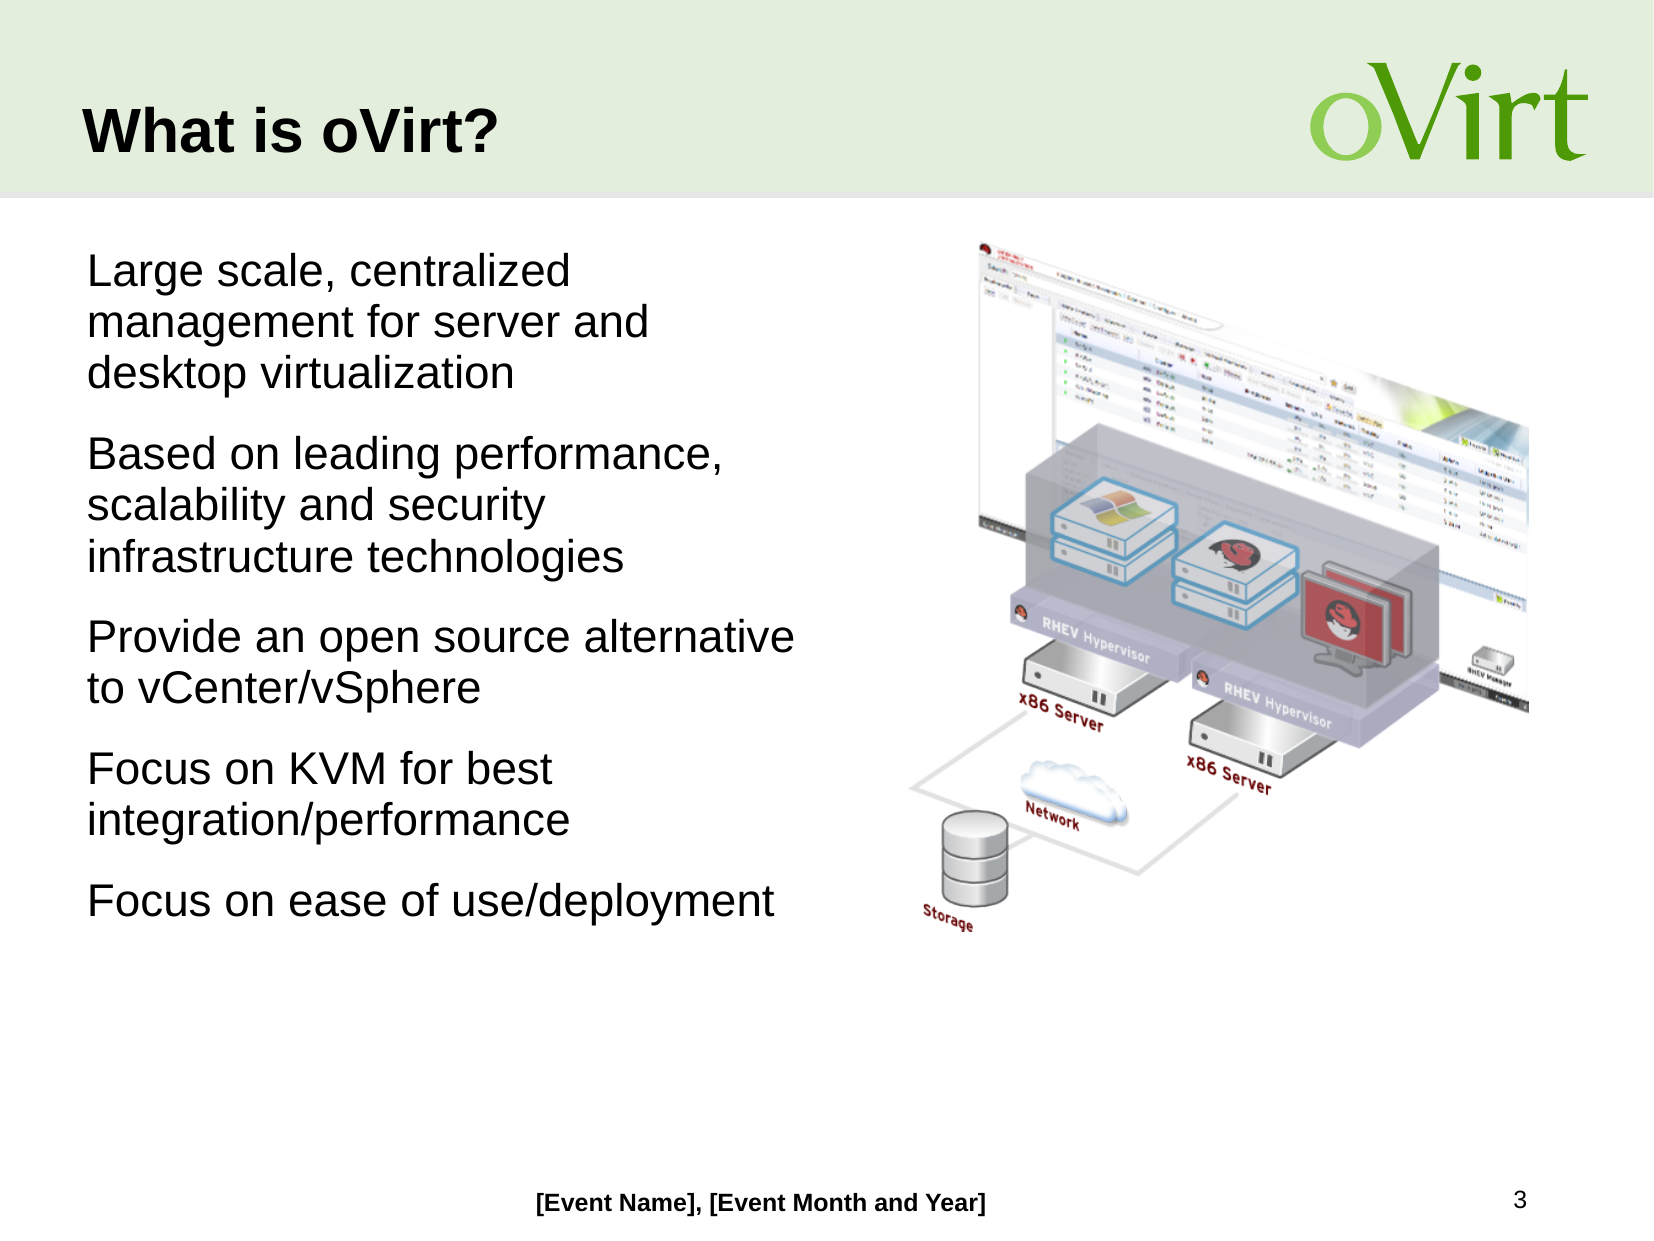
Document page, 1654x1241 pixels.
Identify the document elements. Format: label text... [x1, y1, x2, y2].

title What is oVirt? [82, 37, 1571, 226]
picture [878, 241, 1560, 932]
list Large scale, centralized management for server and desktop virtualization Based on leading performance, scalability and security infrastructure technologies Provide an open source alternative to vCenter/vSphere Focus on KVM for best integration/performance Focus on ease of use/deployment [86, 244, 814, 1039]
